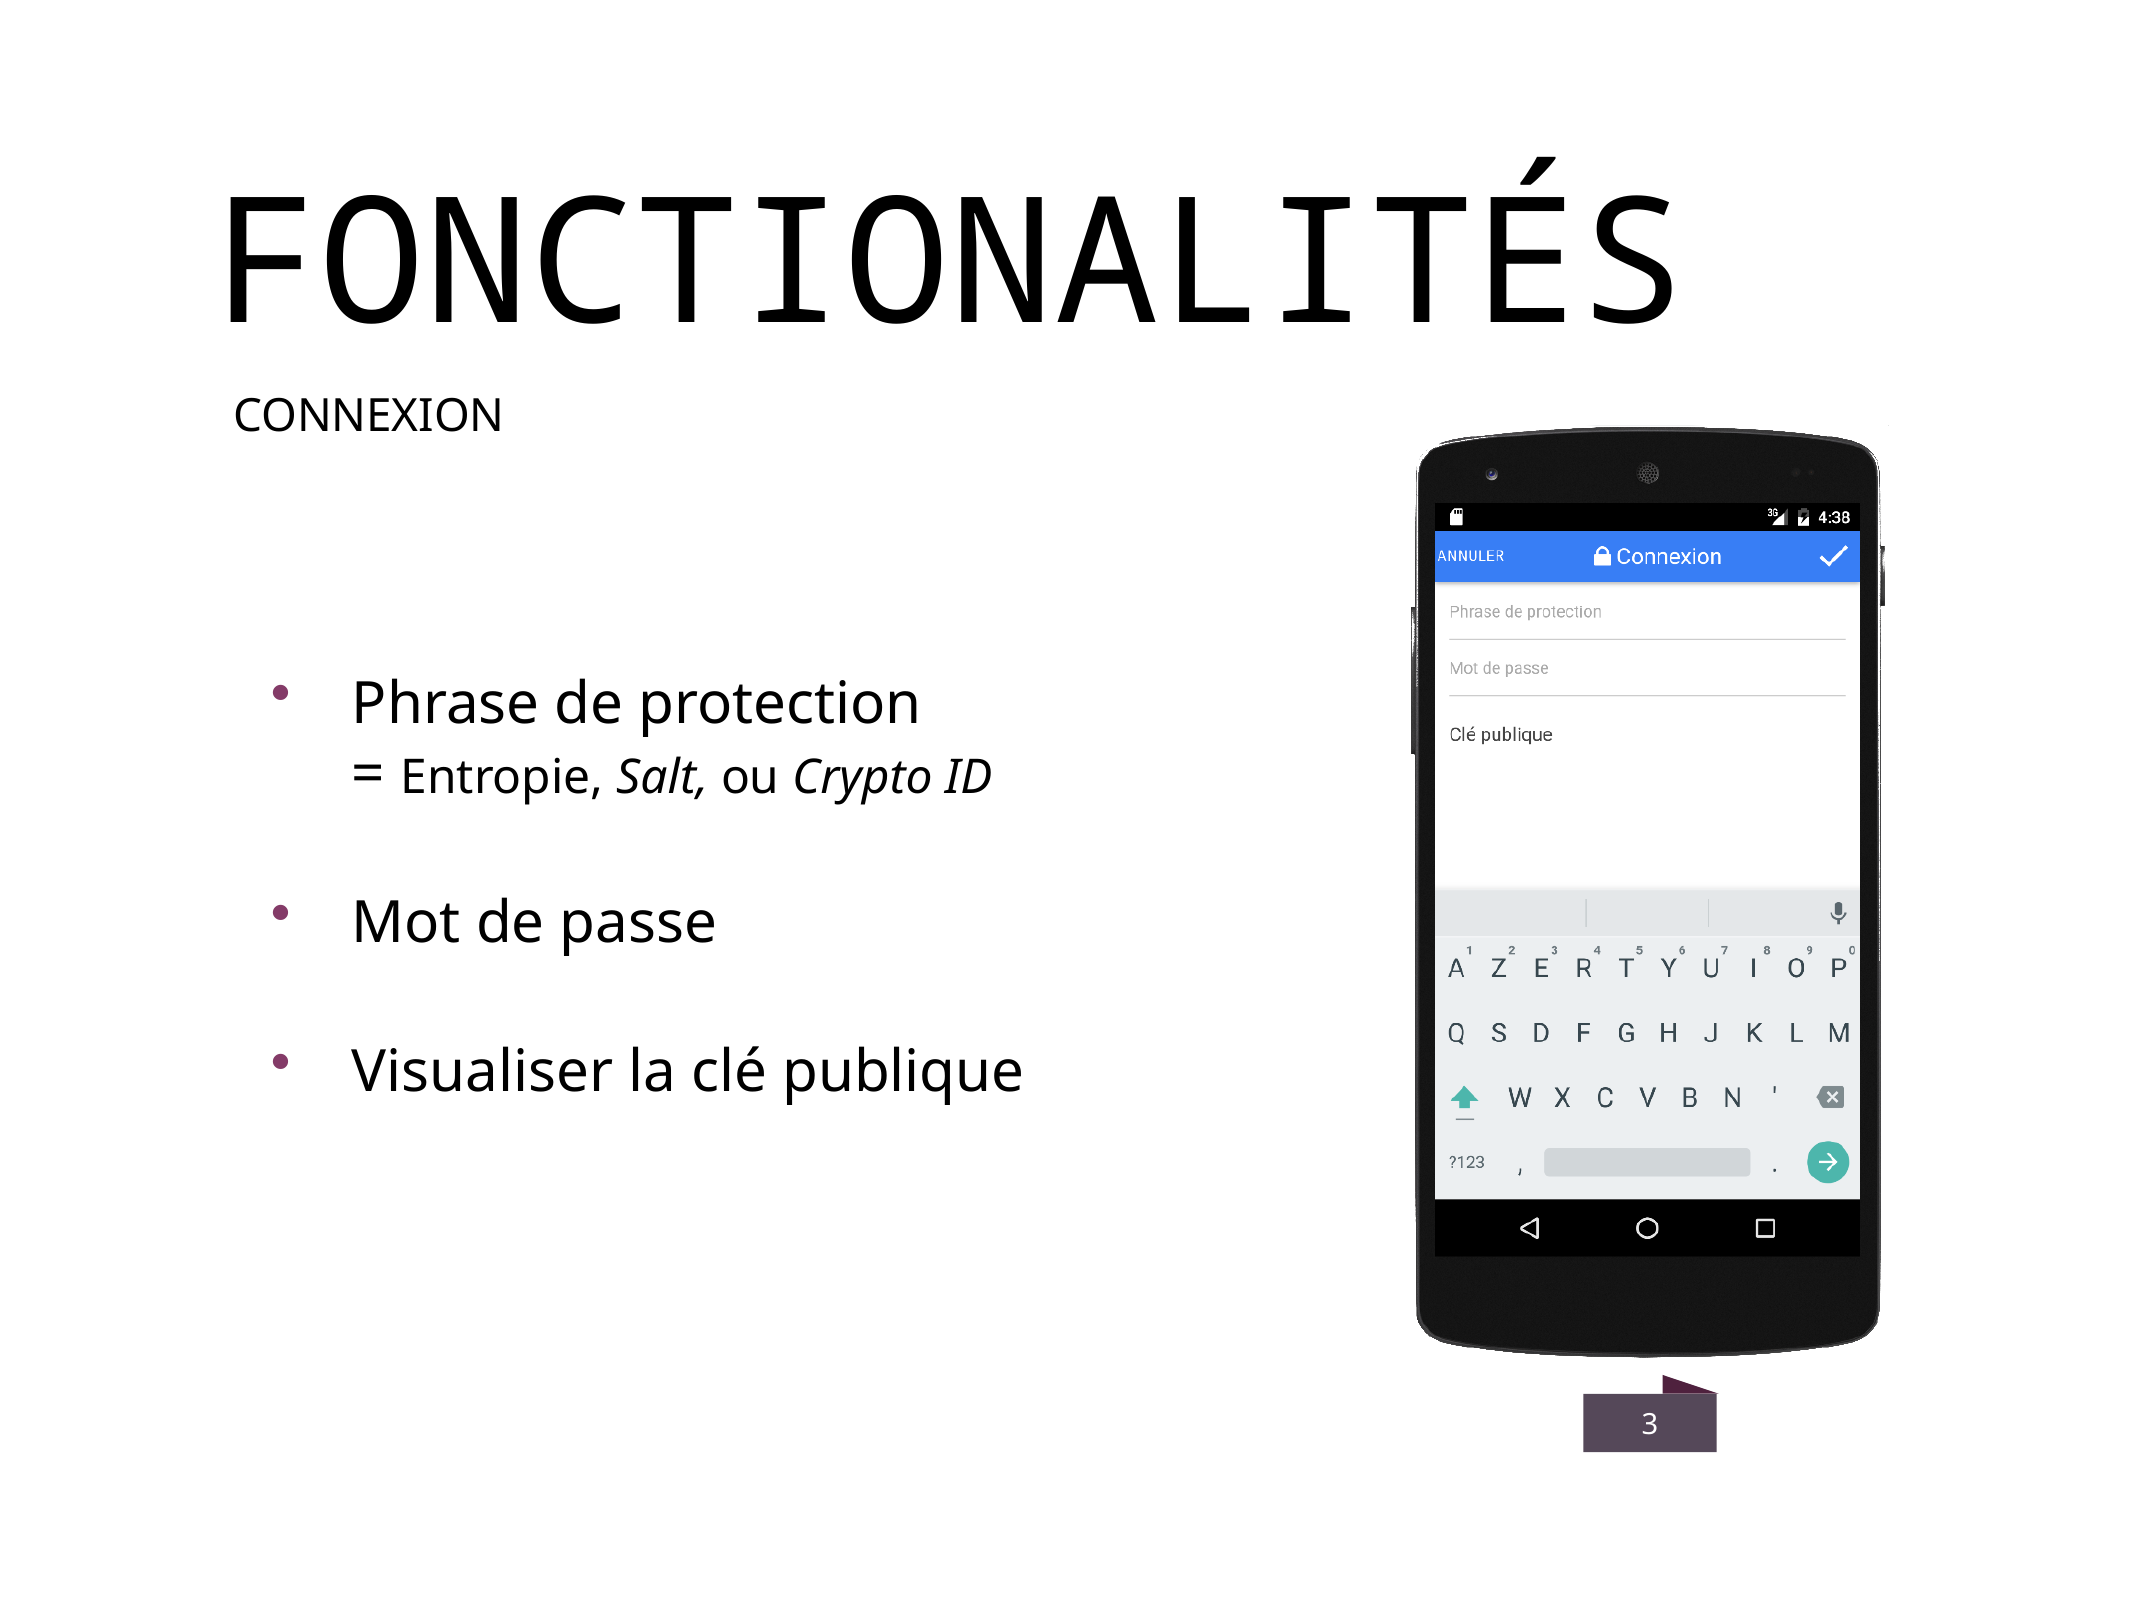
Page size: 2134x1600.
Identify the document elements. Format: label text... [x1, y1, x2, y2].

list Phrase de protection = Entropie, Salt, ou Crypto ID Mot de passe Visualiser la clé publique [210, 539, 1113, 1230]
title Fonctionalités [206, 141, 1923, 363]
list 3 [1583, 1393, 1717, 1453]
picture [1405, 425, 1889, 1359]
list CONNEXION [225, 370, 1063, 457]
